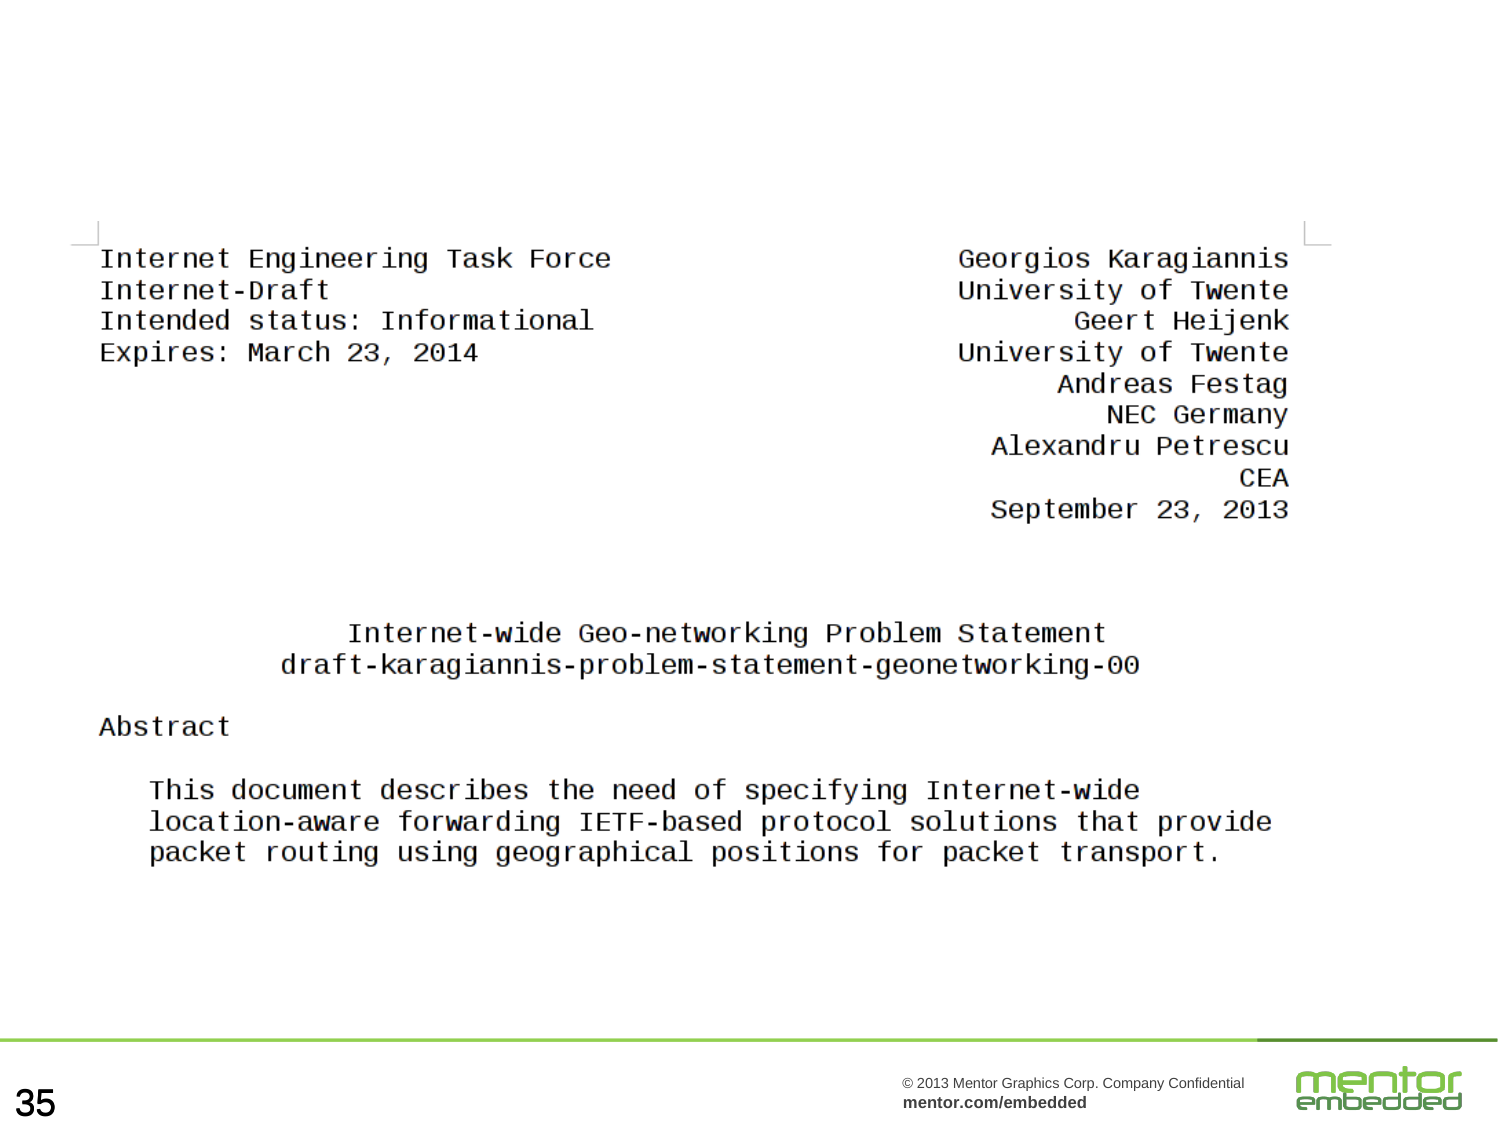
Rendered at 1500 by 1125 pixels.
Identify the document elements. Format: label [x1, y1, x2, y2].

picture [1292, 1062, 1464, 1114]
picture [0, 221, 1500, 904]
